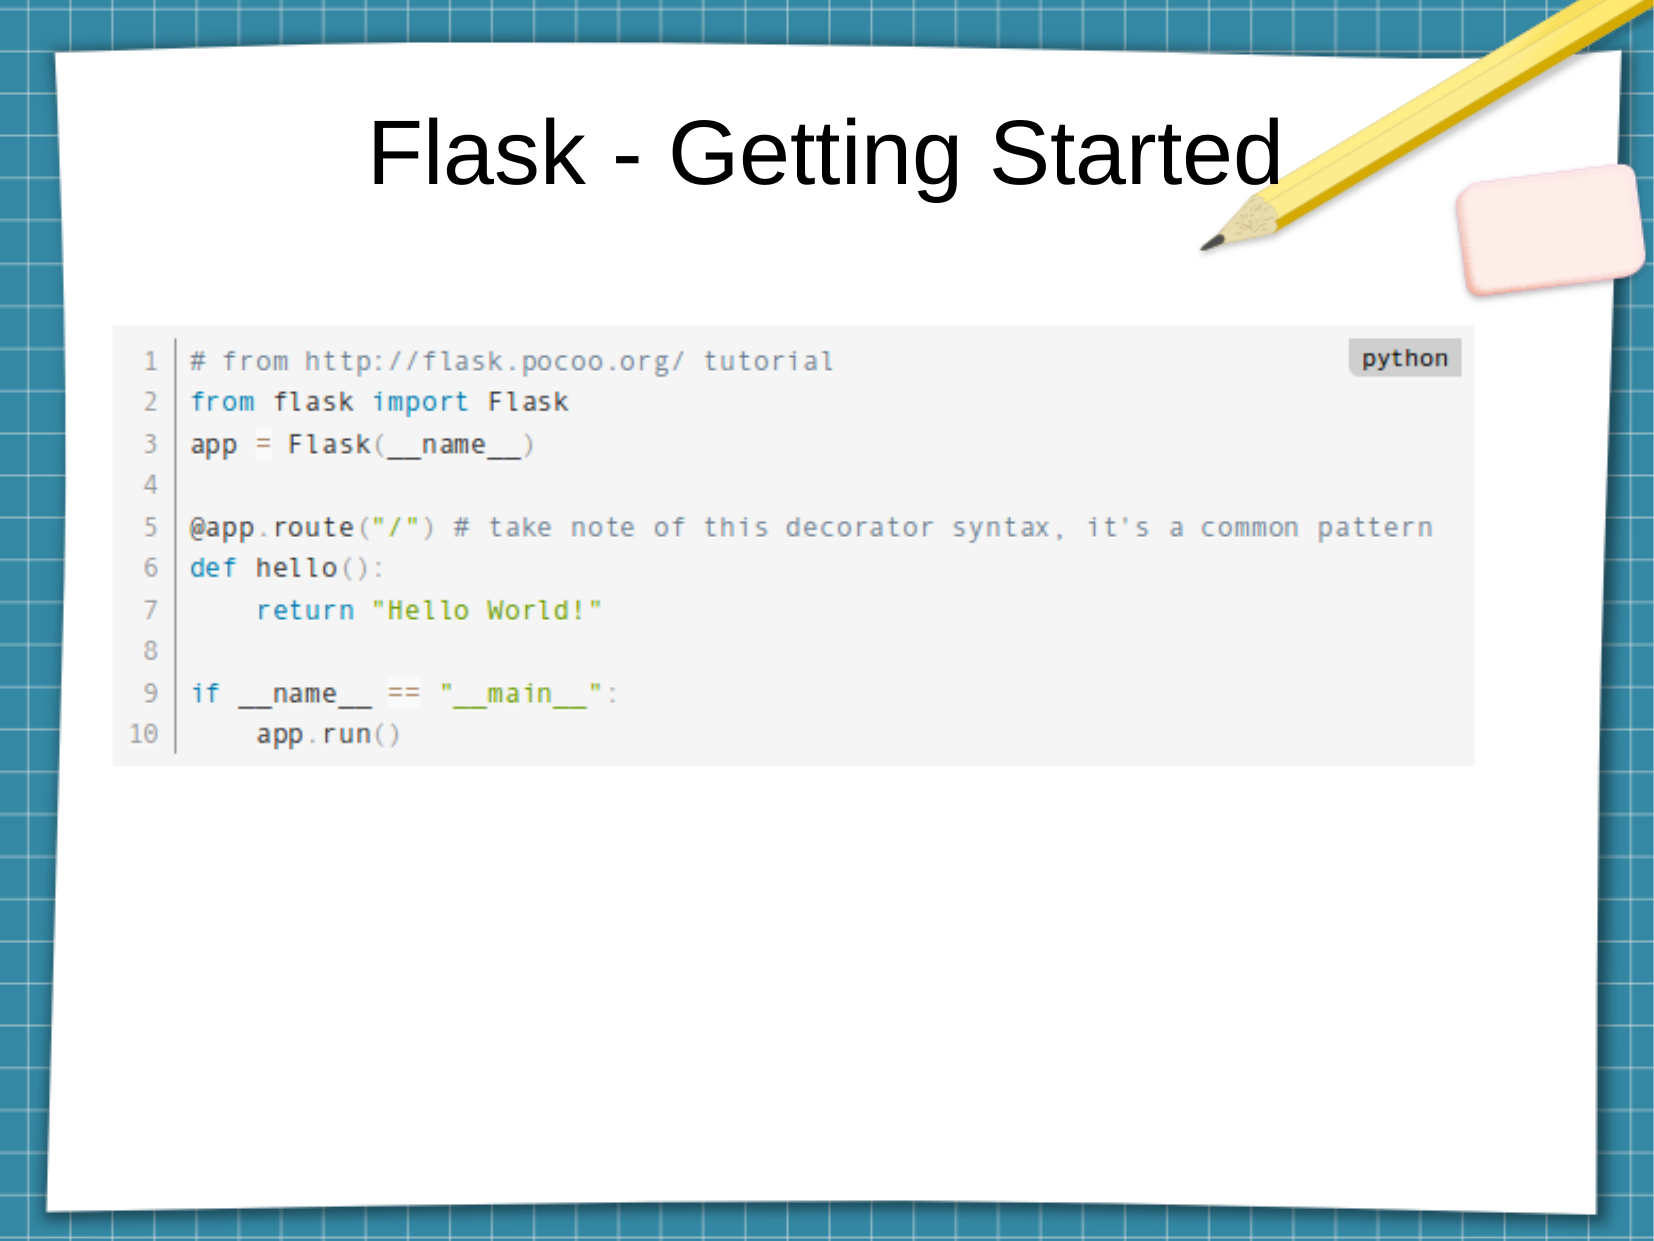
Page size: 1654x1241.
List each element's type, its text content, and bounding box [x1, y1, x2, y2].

title Flask - Getting Started [82, 49, 1571, 257]
picture [0, 0, 1654, 1241]
